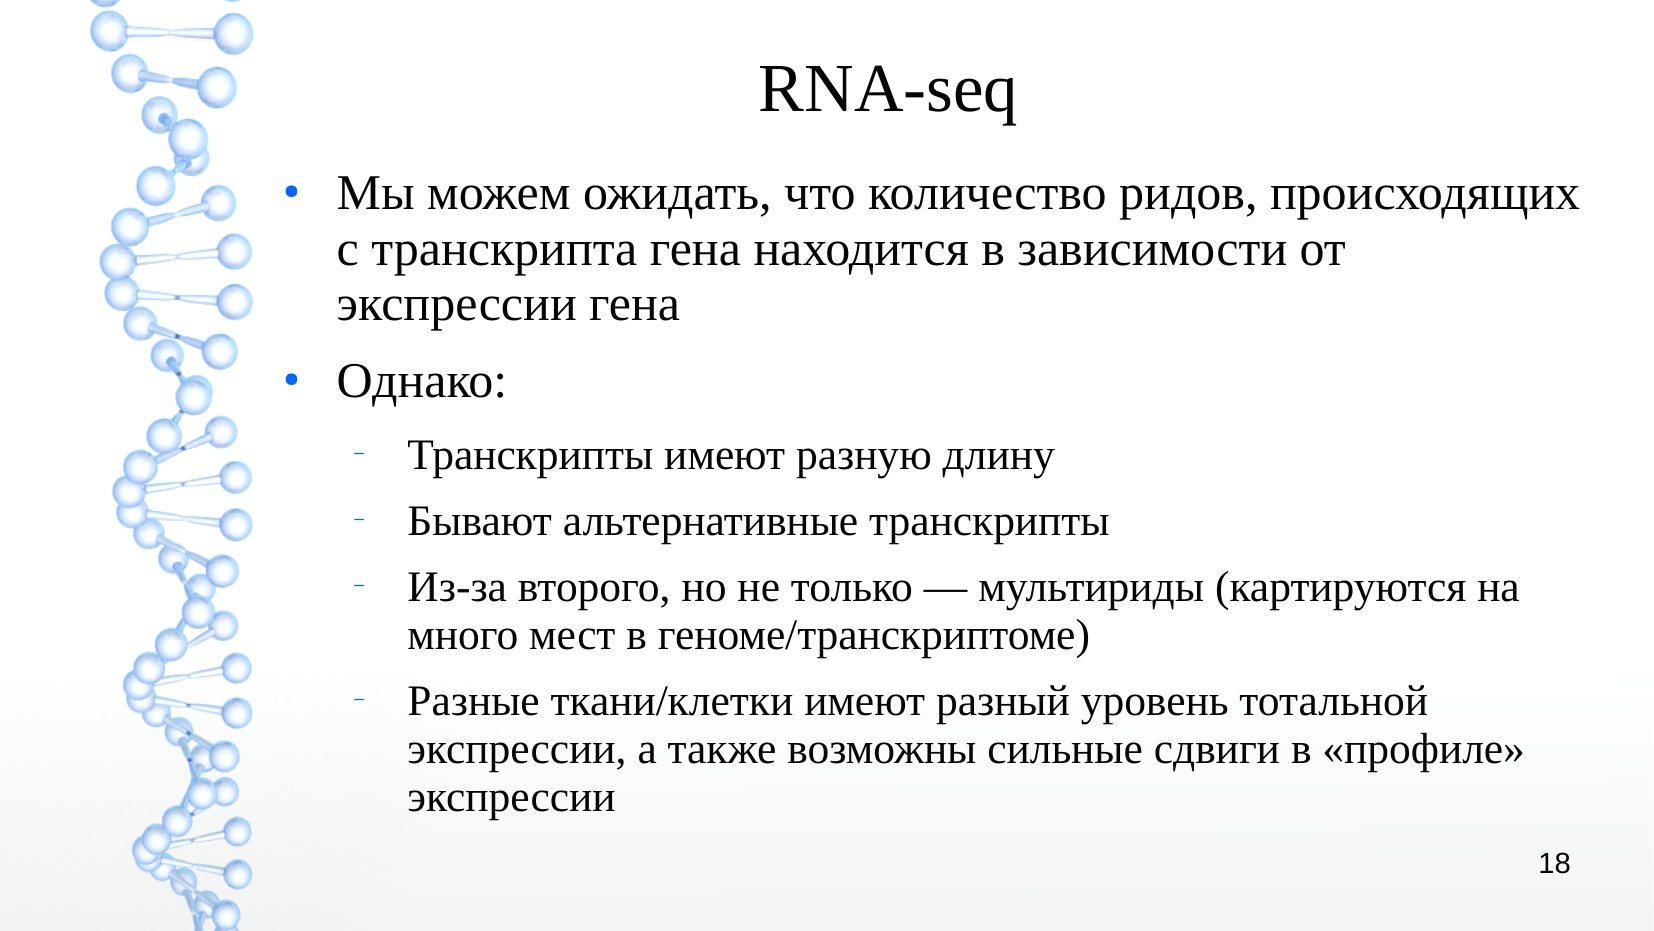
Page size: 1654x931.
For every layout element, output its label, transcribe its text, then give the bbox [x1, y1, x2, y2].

list Мы можем ожидать, что количество ридов, происходящих с транскрипта гена находится в зависимости от экспрессии гена Однако: Транскрипты имеют разную длину Бывают альтернативные транскрипты Из-за второго, но не только — мультириды (картируются на много мест в геноме/транскриптоме) Разные ткани/клетки имеют разный уровень тотальной экспрессии, а также возможны сильные сдвиги в «профиле» экспрессии [265, 165, 1595, 886]
title RNA-seq [224, 11, 1554, 166]
picture [0, 0, 1654, 931]
